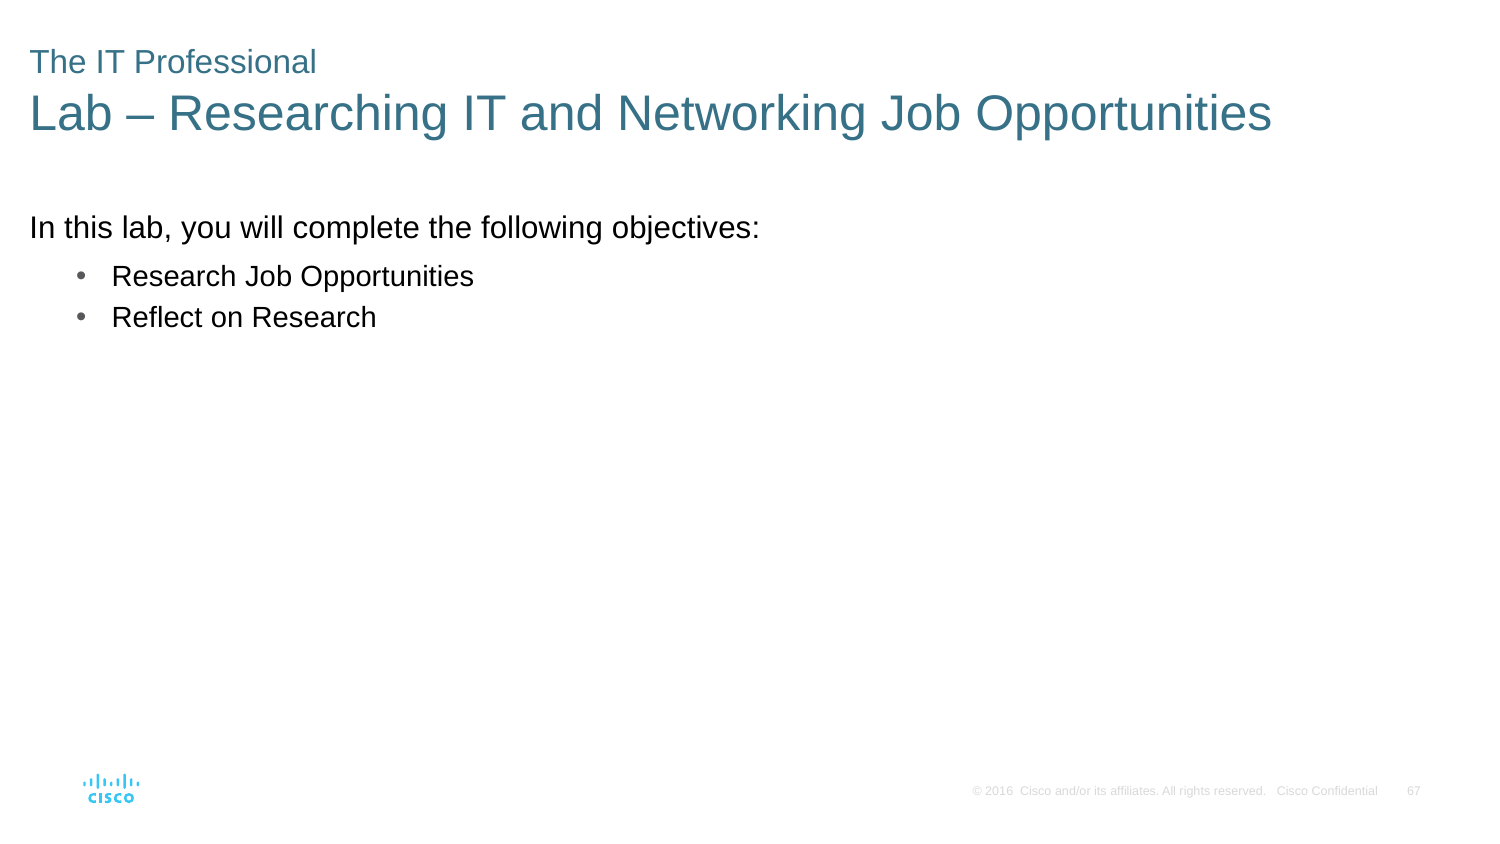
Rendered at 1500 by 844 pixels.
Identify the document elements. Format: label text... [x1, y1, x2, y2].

list In this lab, you will complete the following objectives: Research Job Opportunities Reflect on Research [14, 150, 1467, 422]
title The IT Professional Lab – Researching IT and Networking Job Opportunities [14, 6, 1406, 150]
